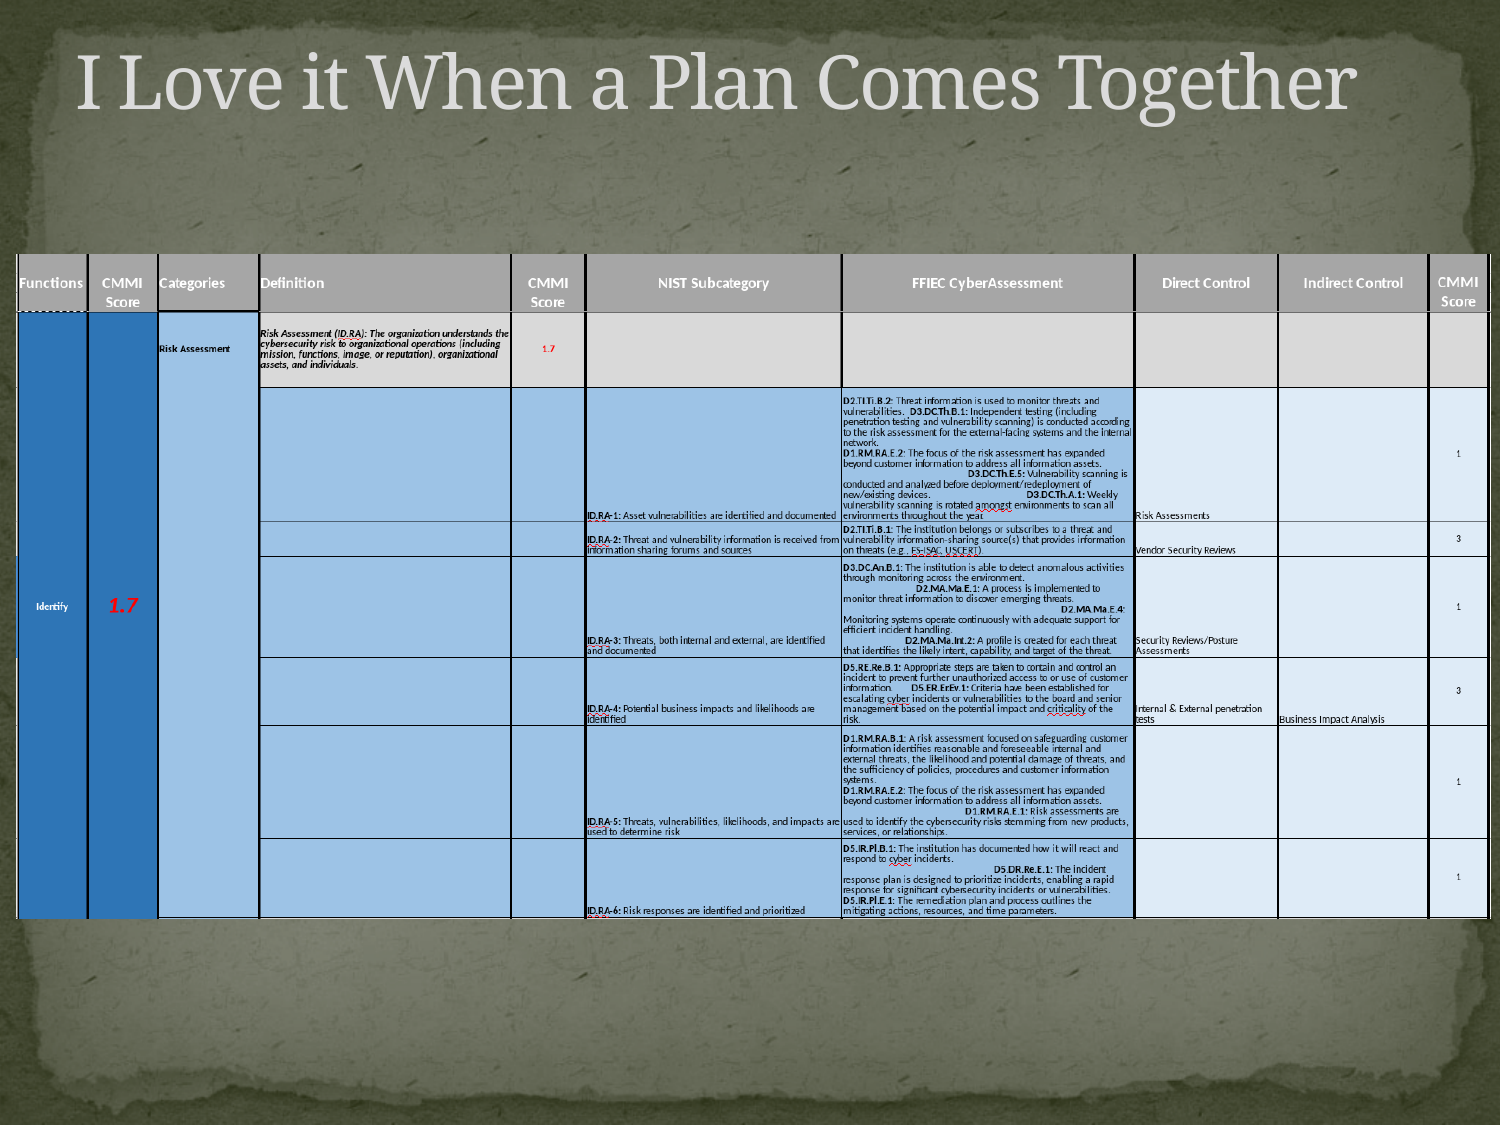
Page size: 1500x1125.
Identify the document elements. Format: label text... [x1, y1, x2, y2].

picture [0, 0, 1500, 1125]
title I Love it When a Plan Comes Together [75, 24, 1425, 135]
